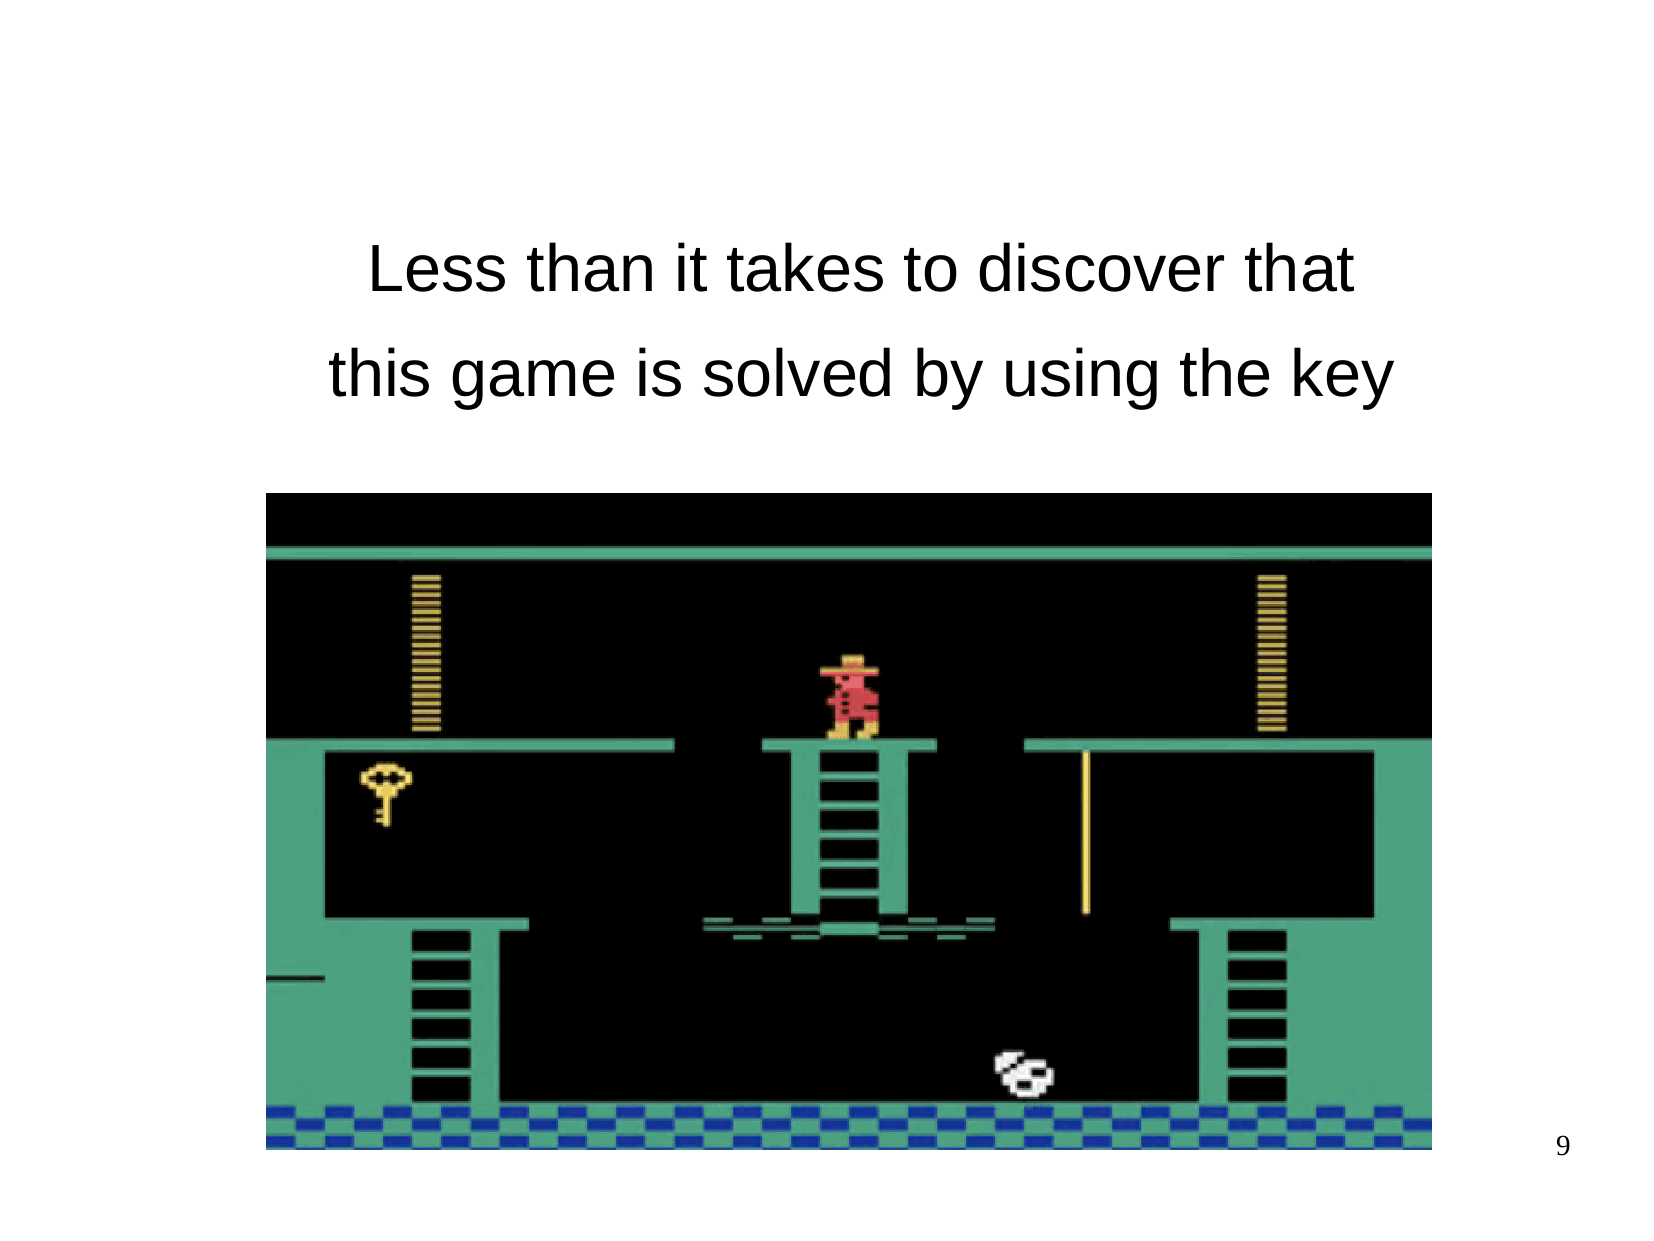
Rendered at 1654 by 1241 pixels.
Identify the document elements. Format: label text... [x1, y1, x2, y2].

picture [266, 493, 1432, 1150]
list Less than it takes to discover that this game is solved by using the key [82, 142, 1571, 862]
